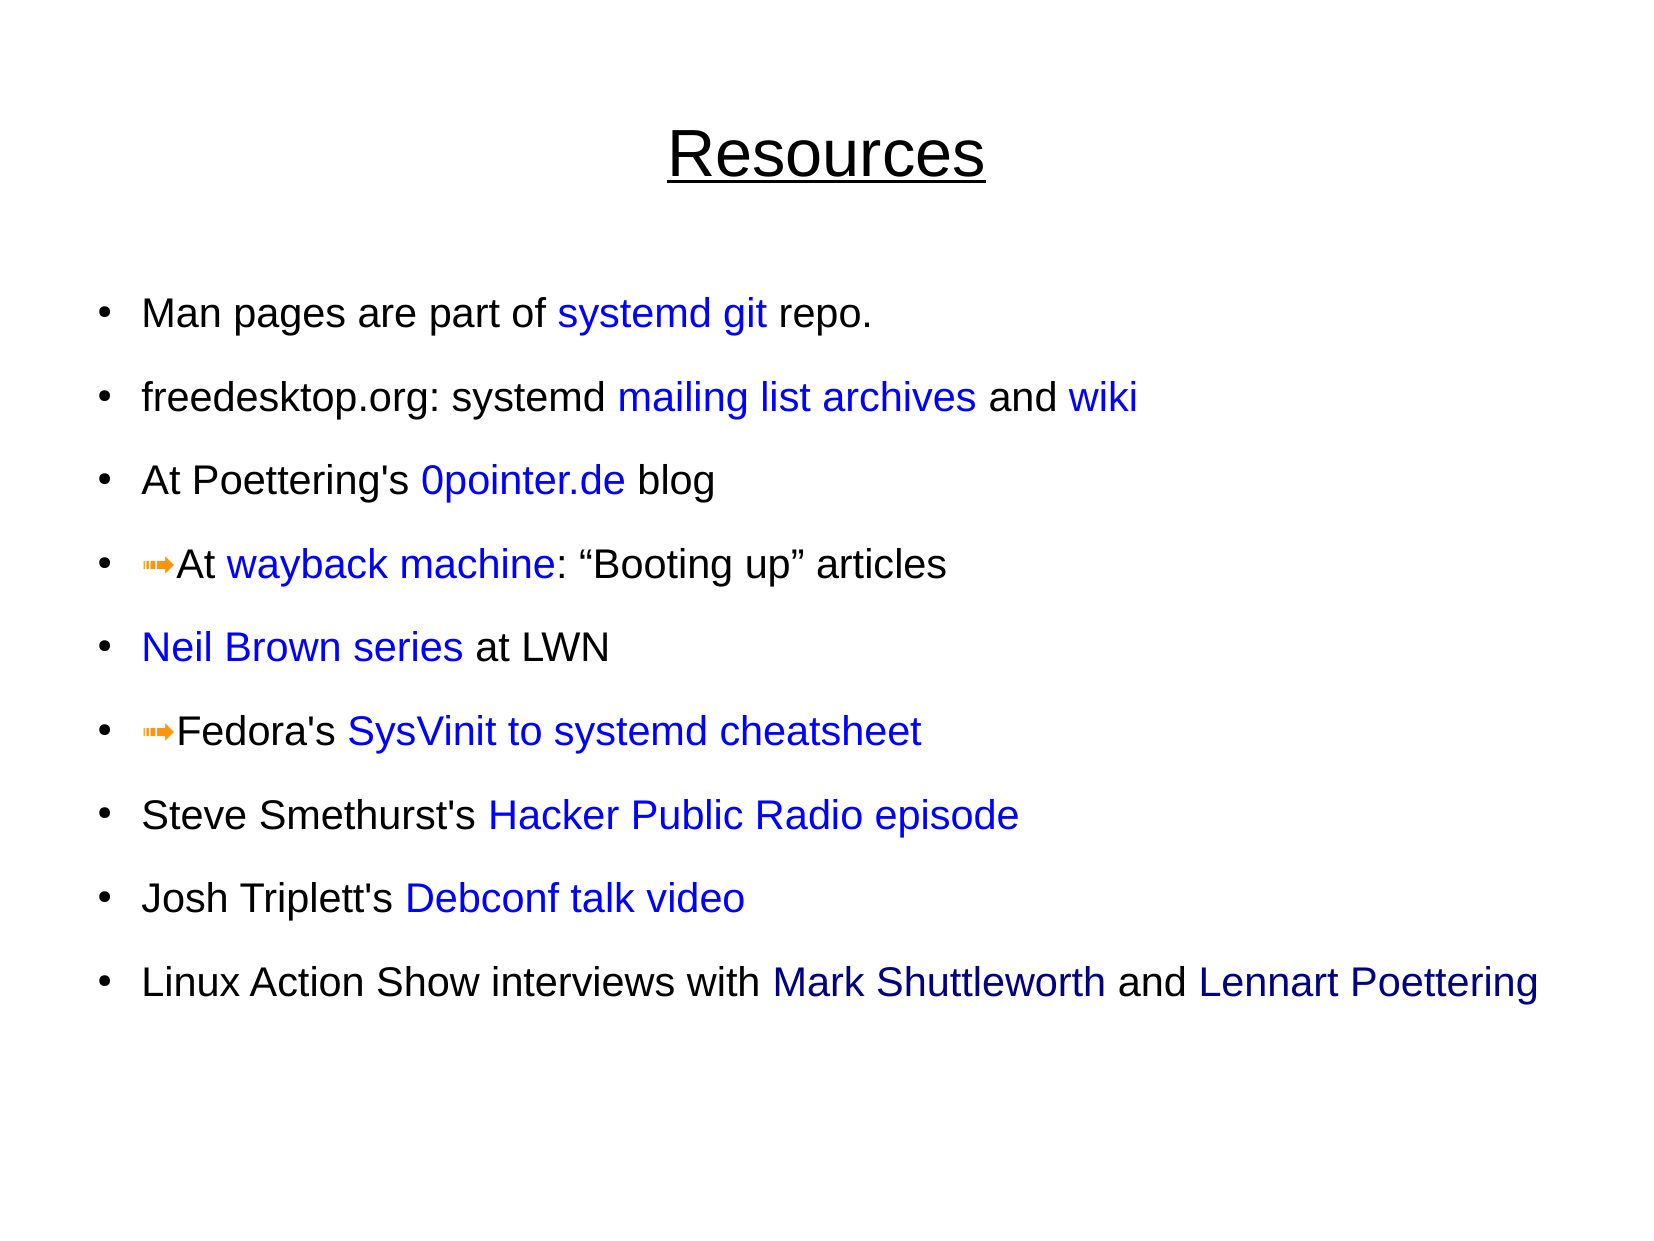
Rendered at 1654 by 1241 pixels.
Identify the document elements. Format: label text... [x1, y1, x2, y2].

list Man pages are part of systemd git repo. freedesktop.org: systemd mailing list archives and wiki At Poettering's 0pointer.de blog ➟At wayback machine: “Booting up” articles Neil Brown series at LWN ➟Fedora's SysVinit to systemd cheatsheet Steve Smethurst's Hacker Public Radio episode Josh Triplett's Debconf talk video Linux Action Show interviews with Mark Shuttleworth and Lennart Poettering [82, 290, 1571, 1010]
title Resources [82, 49, 1571, 257]
